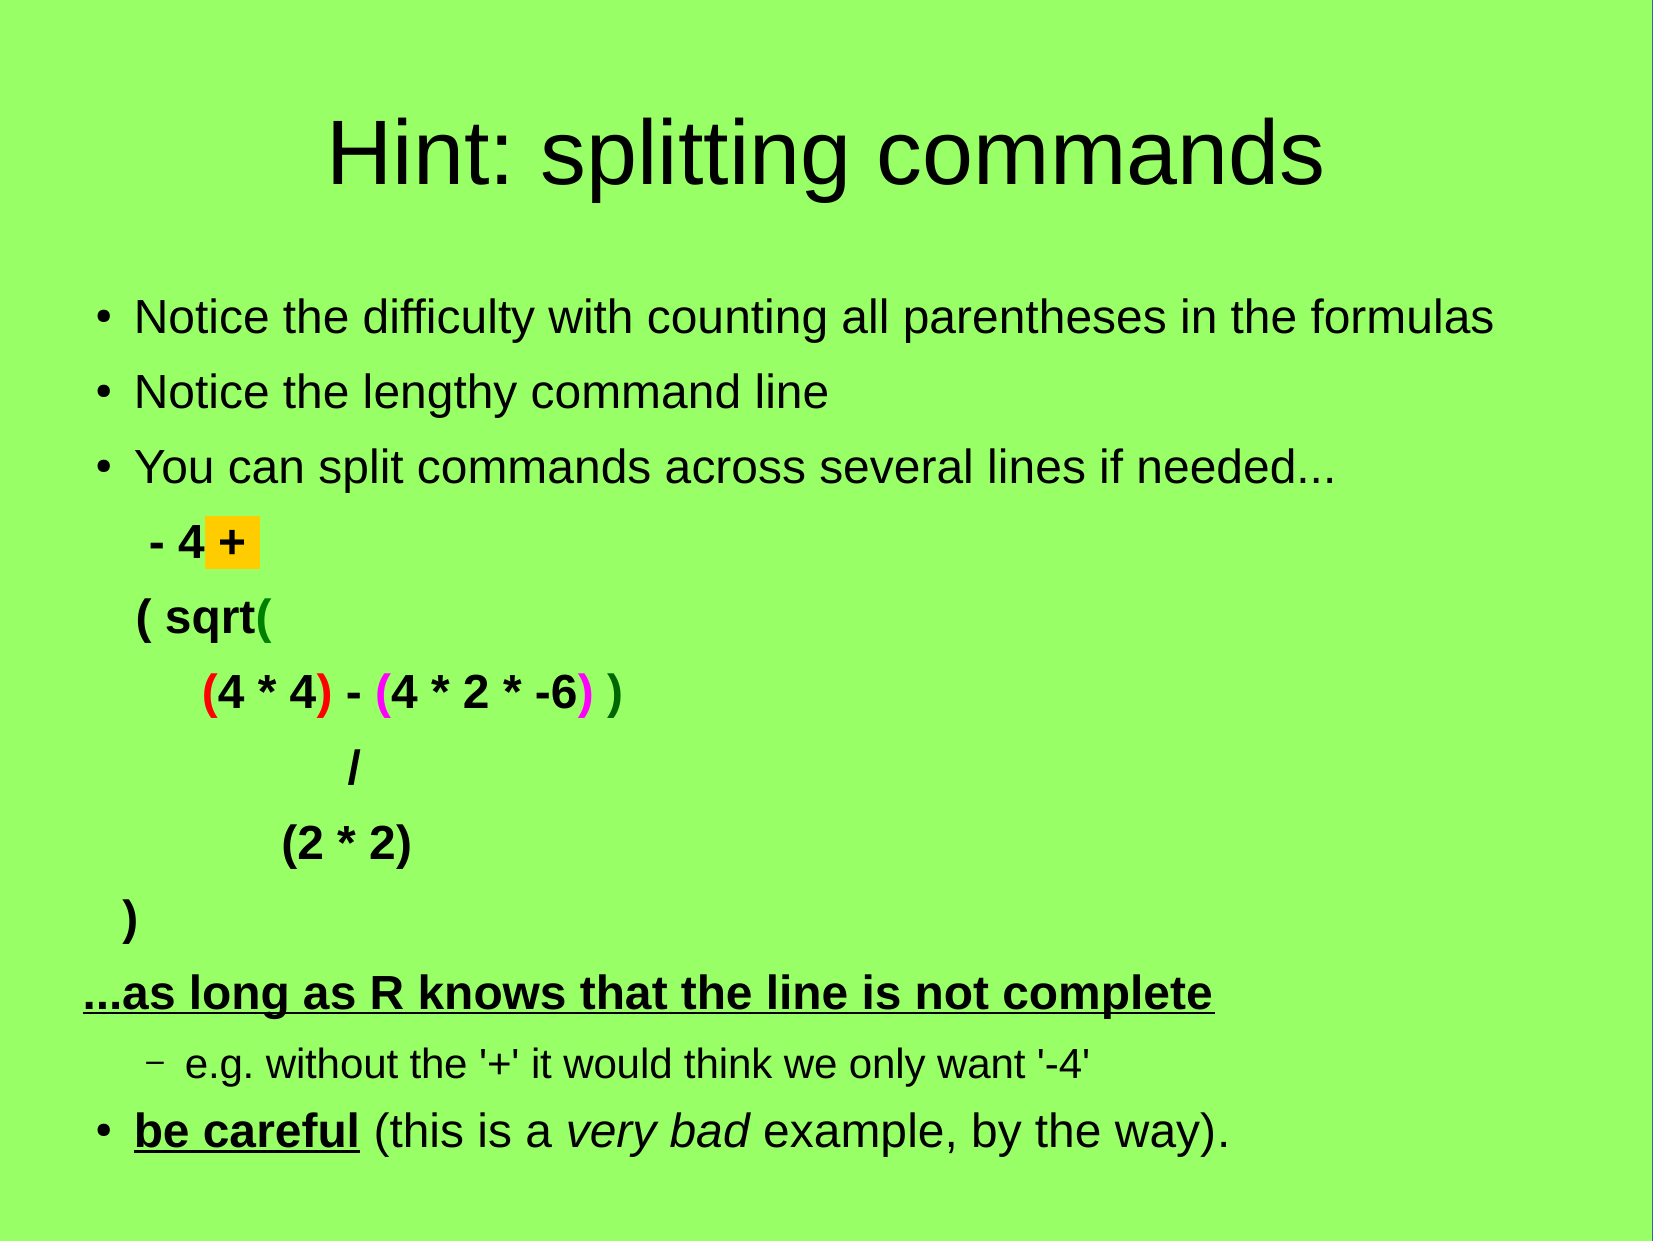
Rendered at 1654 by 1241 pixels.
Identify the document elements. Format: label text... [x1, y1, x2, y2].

text_box [0, 0, 1653, 1241]
list Notice the difficulty with counting all parentheses in the formulas Notice the lengthy command line You can split commands across several lines if needed... - 4 + ( sqrt( (4 * 4) - (4 * 2 * -6) ) / (2 * 2) ) ...as long as R knows that the line is not complete e.g. without the '+' it would think we only want '-4' be careful (this is a very bad example, by the way). [82, 290, 1571, 1170]
title Hint: splitting commands [82, 49, 1571, 257]
